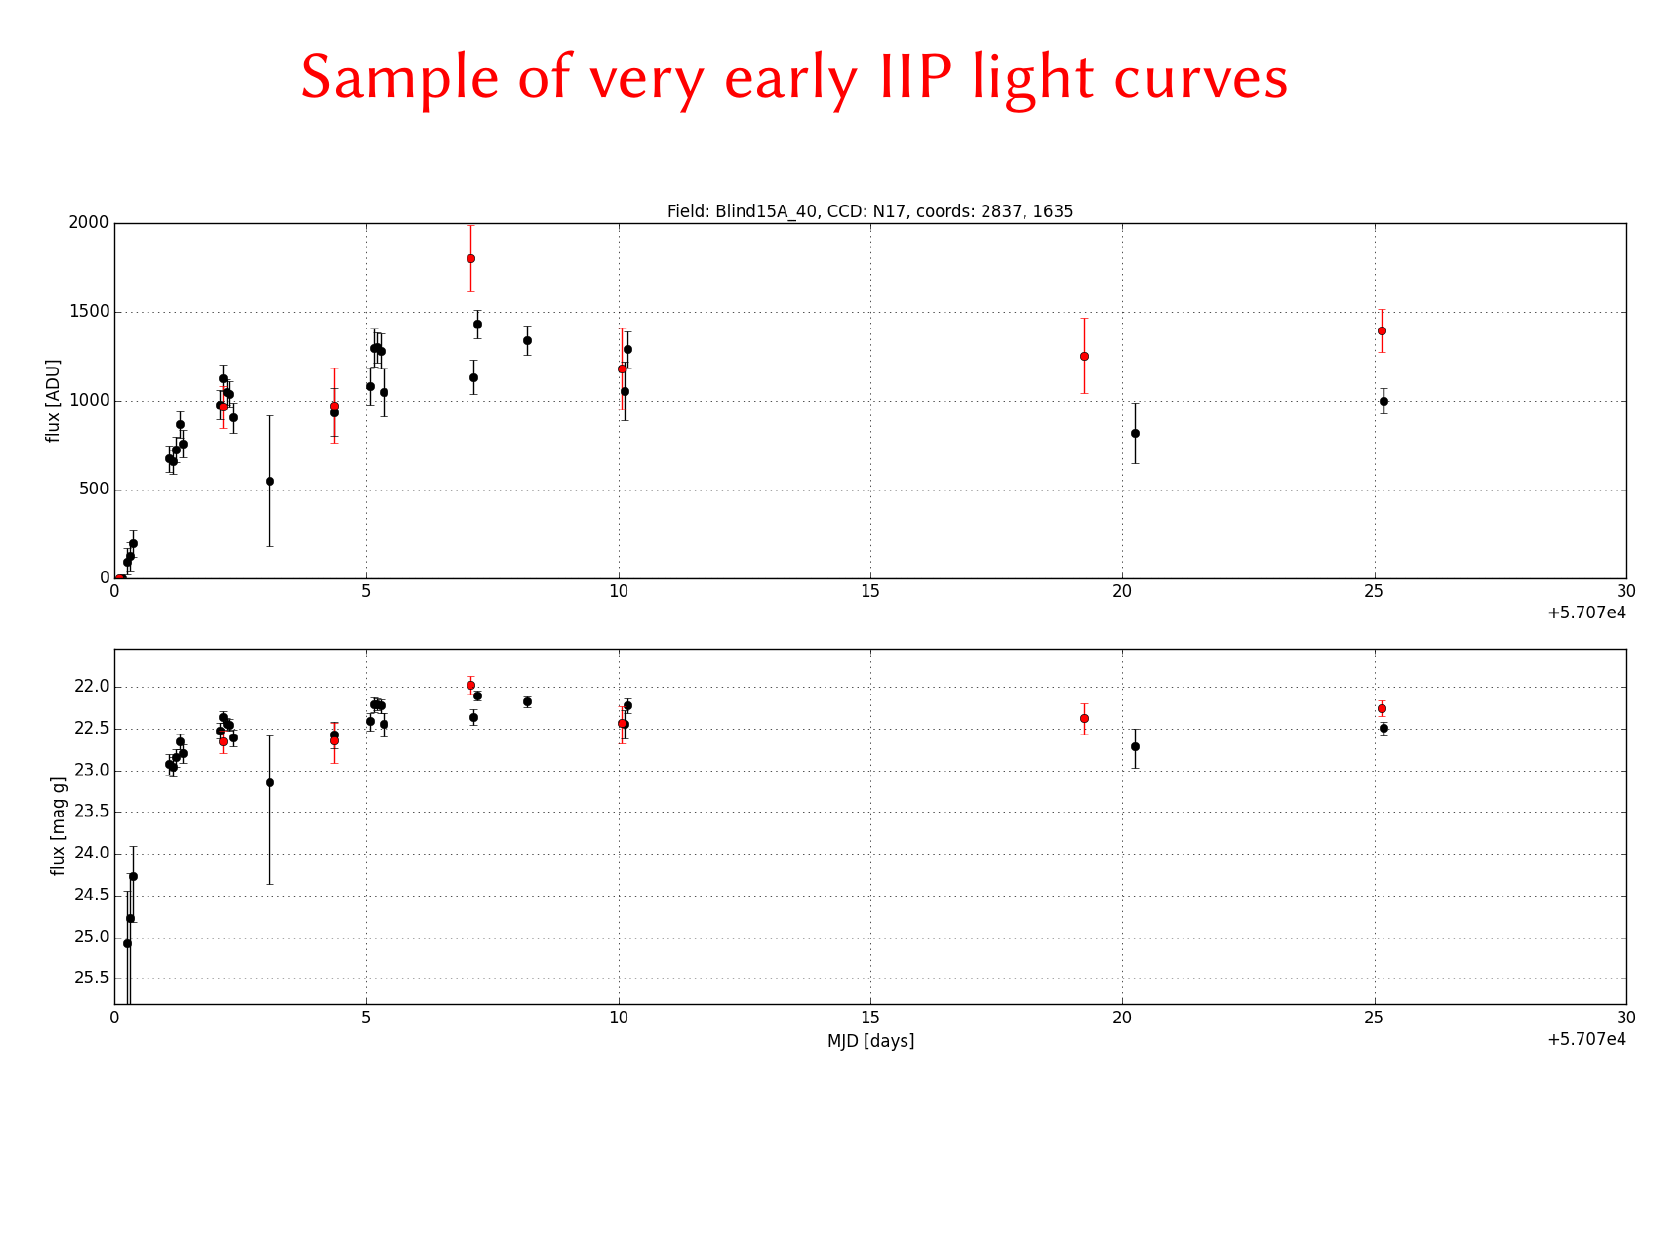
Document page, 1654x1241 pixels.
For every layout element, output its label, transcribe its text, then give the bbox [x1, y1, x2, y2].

text_box Sample of very early IIP light curves [180, 30, 1411, 160]
picture [0, 125, 1654, 1101]
